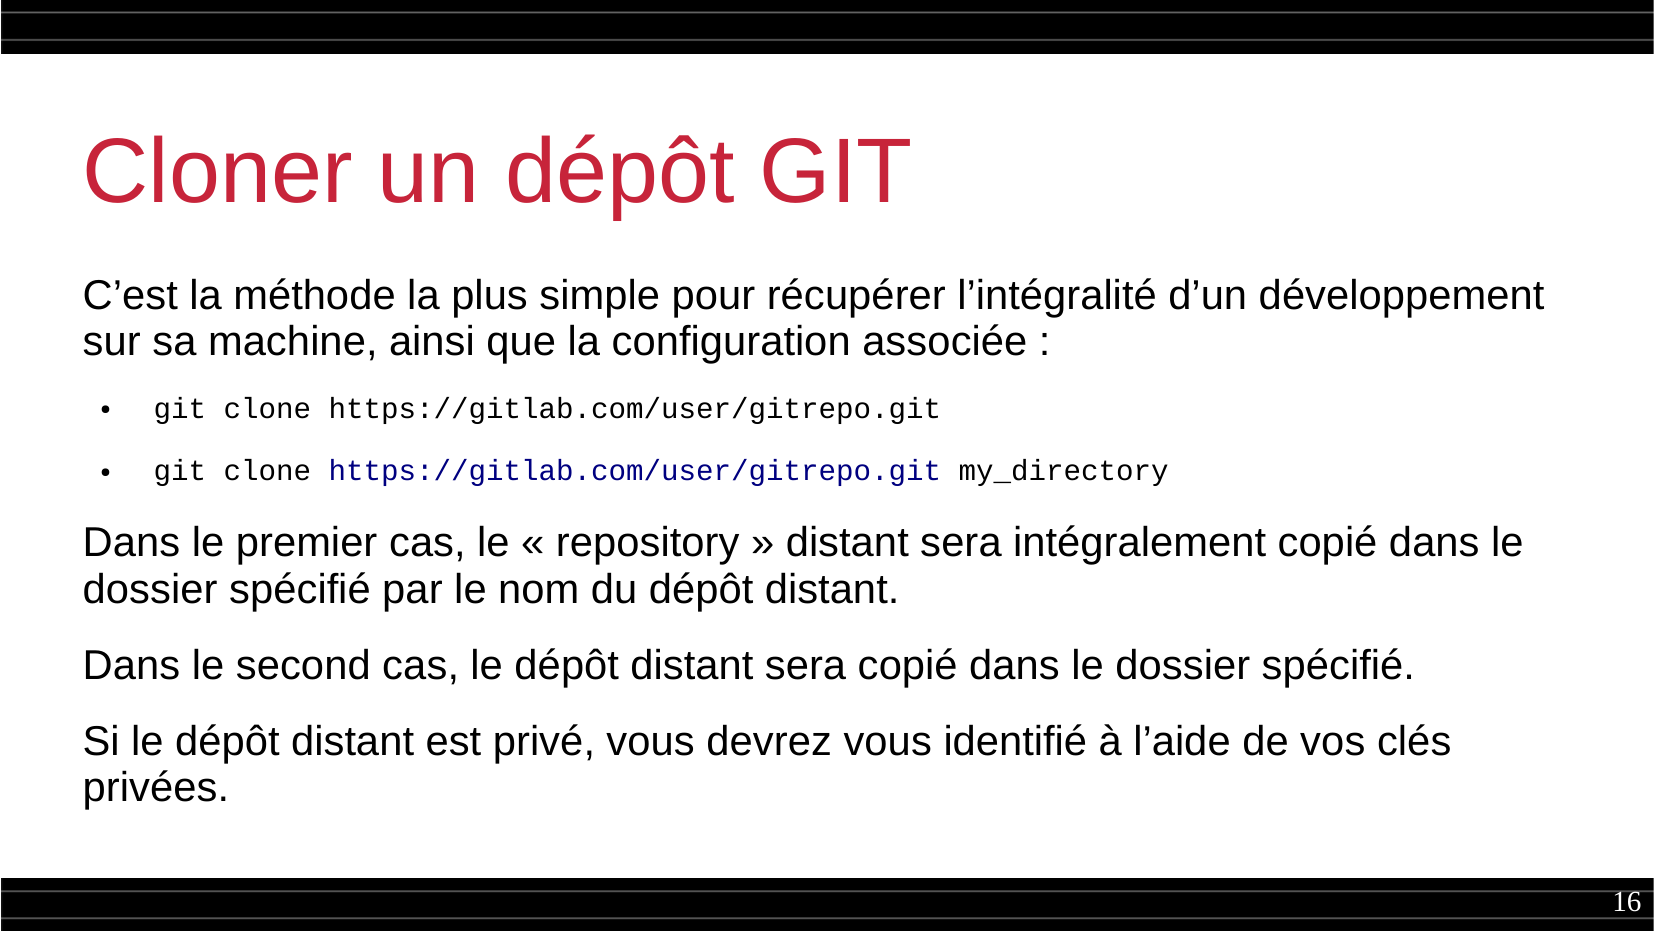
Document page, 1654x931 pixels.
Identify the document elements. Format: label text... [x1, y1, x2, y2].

picture [1, 0, 1654, 54]
picture [1, 878, 1654, 931]
list C’est la méthode la plus simple pour récupérer l’intégralité d’un développement sur sa machine, ainsi que la configuration associée : git clone https://gitlab.com/user/gitrepo.git git clone https://gitlab.com/user/gitrepo.git my_directory Dans le premier cas, le « repository » distant sera intégralement copié dans le dossier spécifié par le nom du dépôt distant. Dans le second cas, le dépôt distant sera copié dans le dossier spécifié. Si le dépôt distant est privé, vous devrez vous identifié à l’aide de vos clés privées. [82, 271, 1571, 851]
title Cloner un dépôt GIT [82, 92, 1571, 249]
